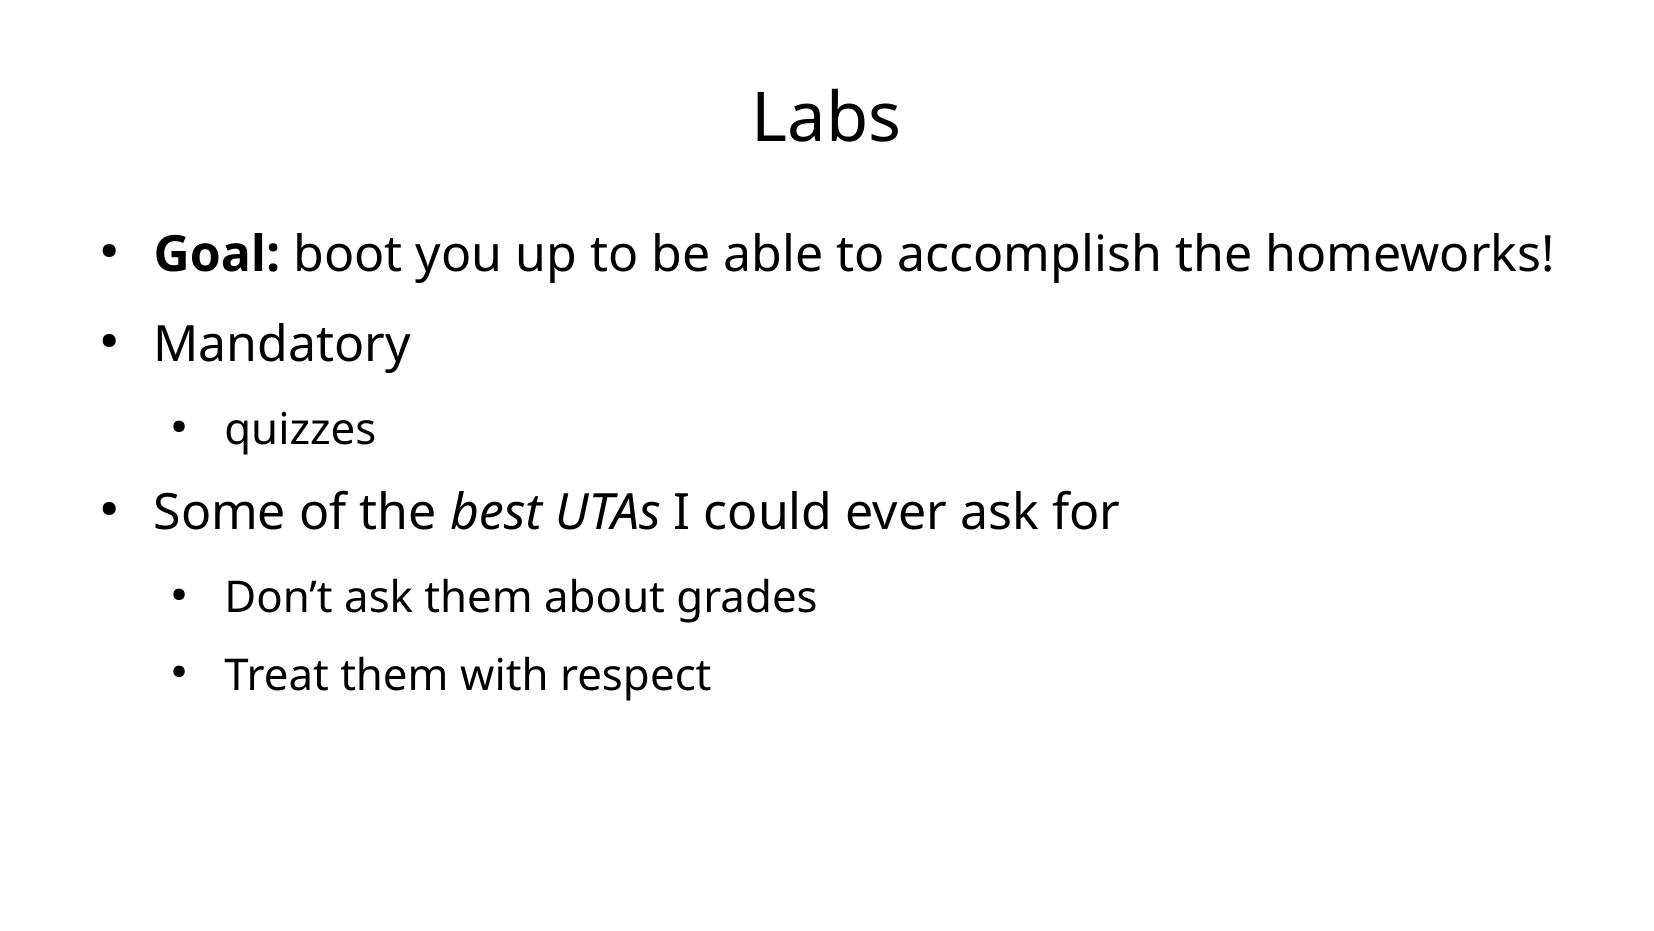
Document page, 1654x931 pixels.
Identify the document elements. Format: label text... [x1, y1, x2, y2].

list Goal: boot you up to be able to accomplish the homeworks! Mandatory quizzes Some of the best UTAs I could ever ask for Don’t ask them about grades Treat them with respect [82, 217, 1571, 832]
title Labs [82, 37, 1571, 193]
